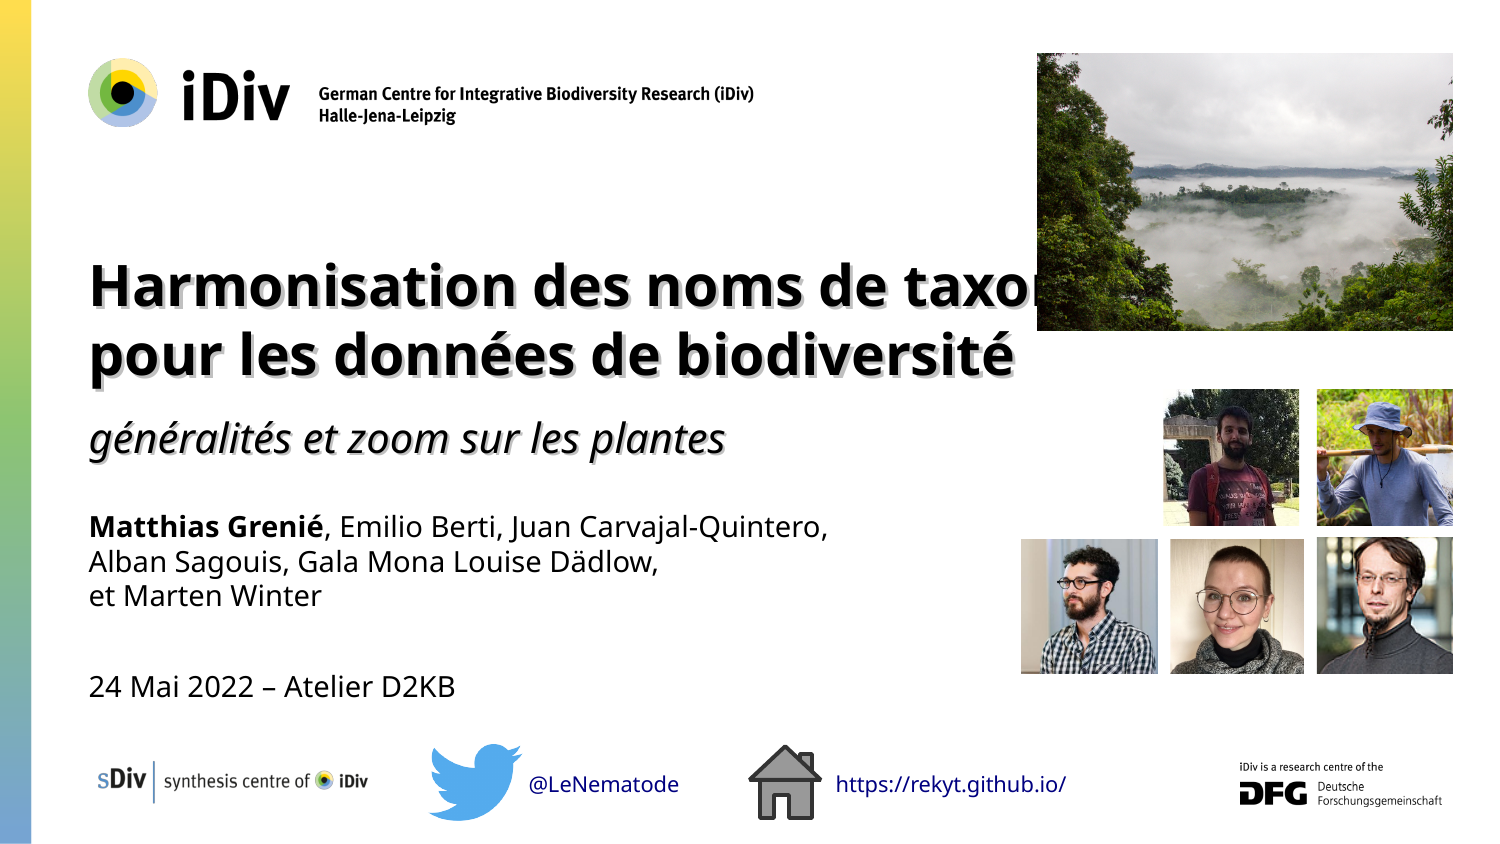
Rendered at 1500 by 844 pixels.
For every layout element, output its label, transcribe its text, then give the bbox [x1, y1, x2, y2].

list généralités et zoom sur les plantes [88, 411, 1211, 530]
list Matthias Grenié, Emilio Berti, Juan Carvajal-Quintero, Alban Sagouis, Gala Mona Louise Dädlow, et Marten Winter 24 Mai 2022 – Atelier D2KB [88, 507, 934, 674]
text_box https://rekyt.github.io/ [820, 761, 1109, 803]
picture [0, 0, 1500, 844]
text_box @LeNematode [513, 761, 703, 803]
list Harmonisation des noms de taxons pour les données de biodiversité [88, 209, 1211, 387]
